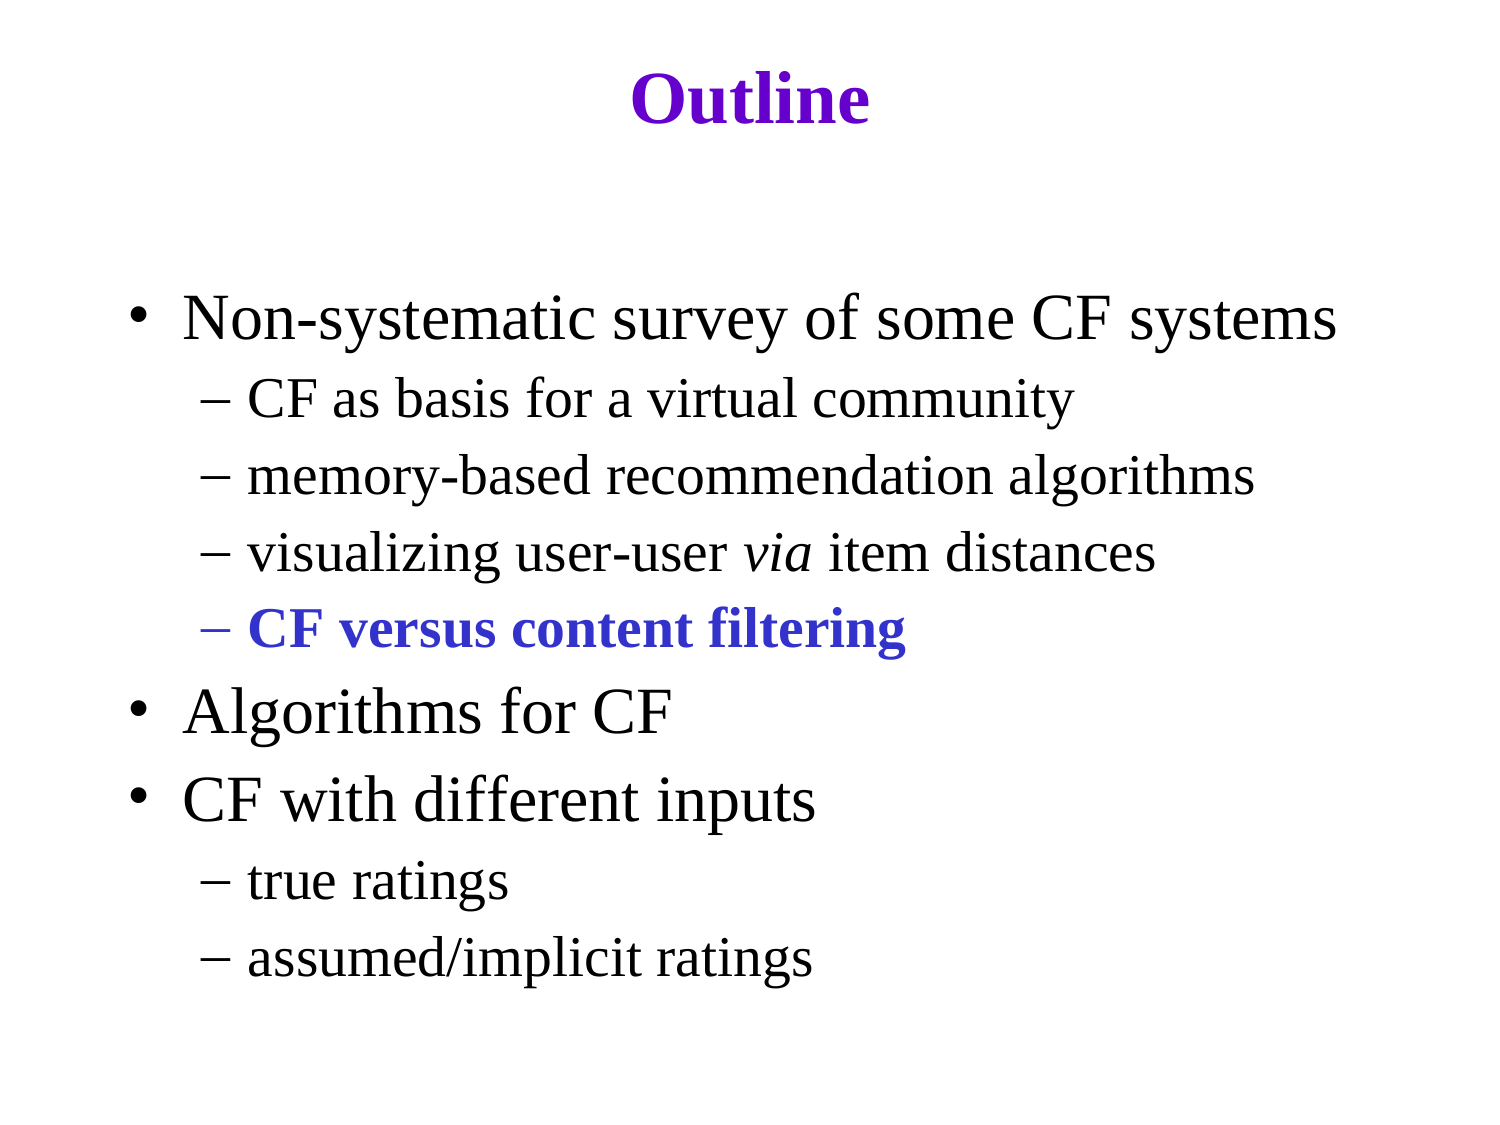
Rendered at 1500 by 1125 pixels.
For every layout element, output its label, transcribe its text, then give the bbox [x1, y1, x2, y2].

list Non-systematic survey of some CF systems CF as basis for a virtual community memory-based recommendation algorithms visualizing user-user via item distances CF versus content filtering Algorithms for CF CF with different inputs true ratings assumed/implicit ratings [112, 275, 1388, 1000]
title Outline [112, 0, 1388, 188]
